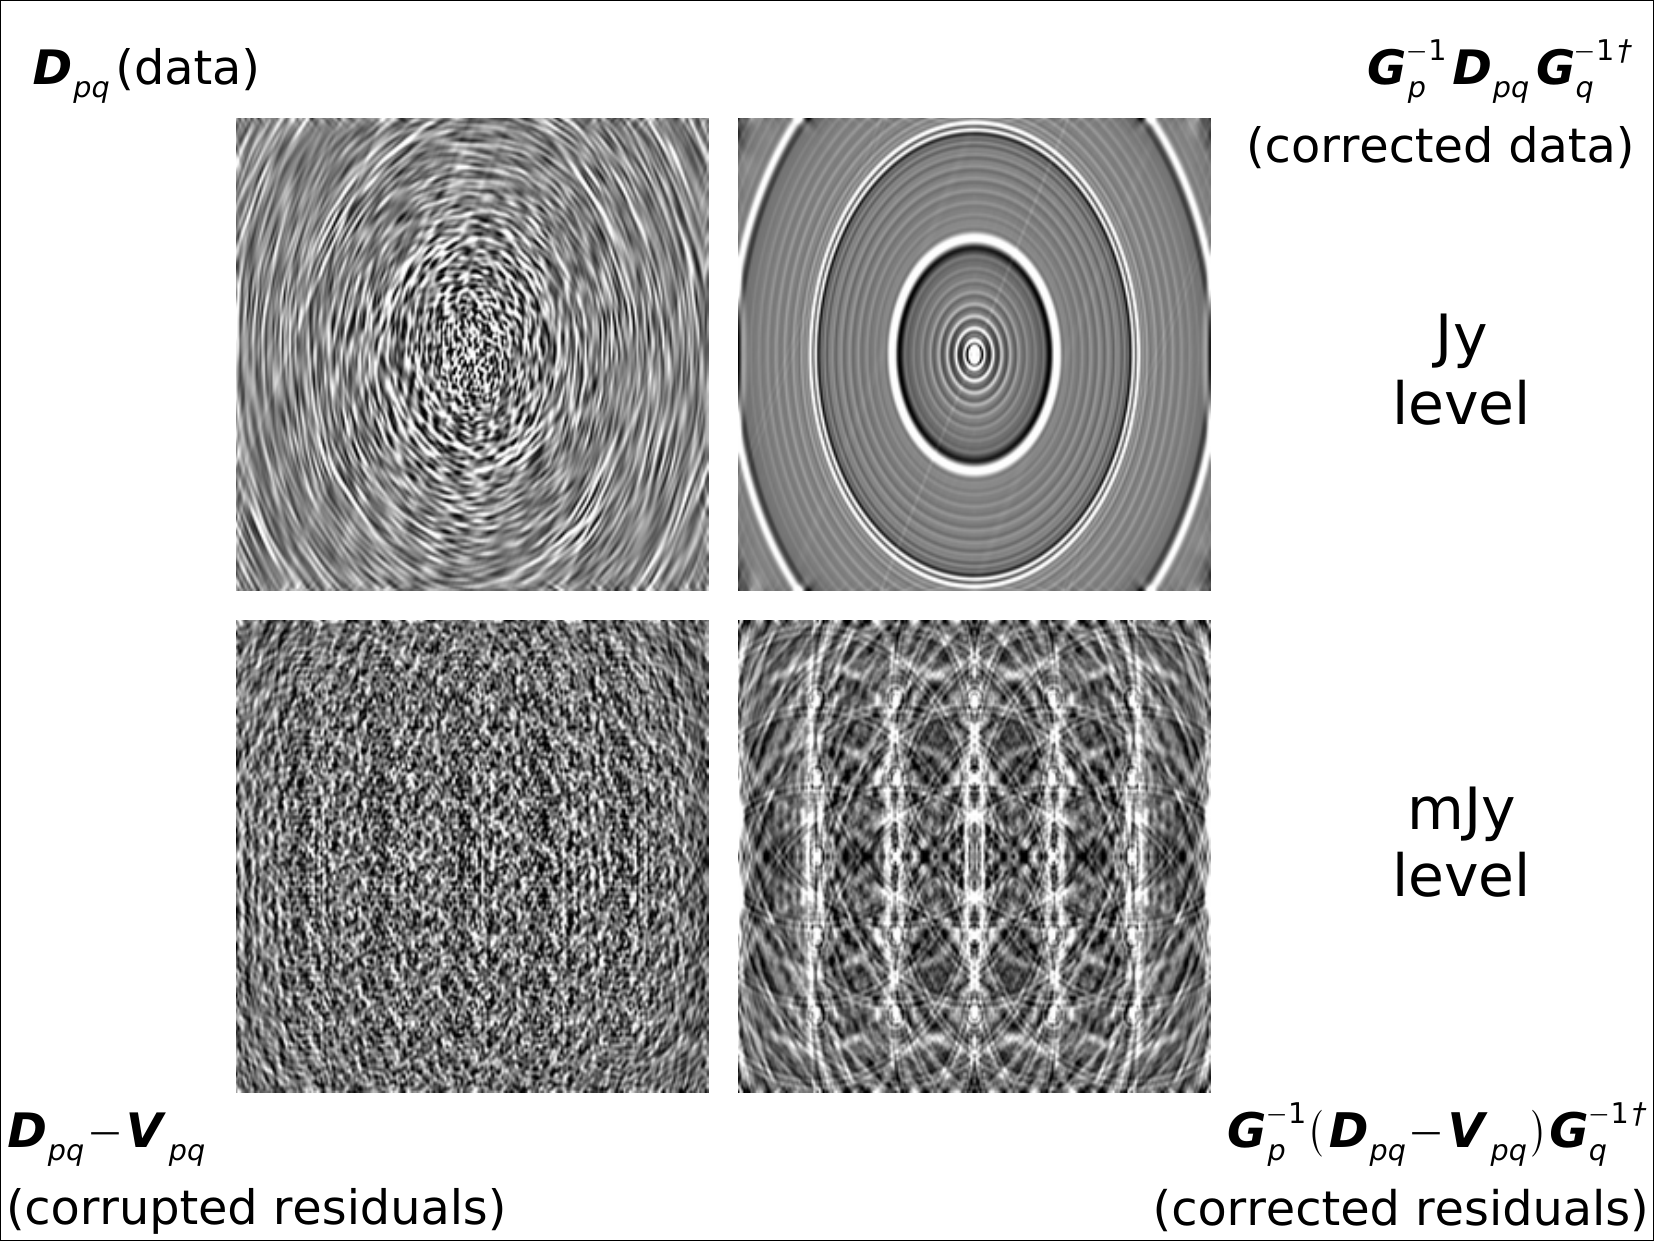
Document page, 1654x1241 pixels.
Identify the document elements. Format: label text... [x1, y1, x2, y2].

picture [236, 620, 709, 1093]
picture [236, 118, 709, 591]
picture [738, 118, 1211, 591]
text_box mJy level [1328, 767, 1595, 919]
chart [1240, 29, 1640, 177]
chart [25, 29, 266, 104]
picture [738, 620, 1211, 1093]
text_box [0, 0, 1654, 1241]
text_box Jy level [1328, 295, 1595, 446]
chart [0, 1092, 512, 1240]
chart [1146, 1092, 1654, 1240]
